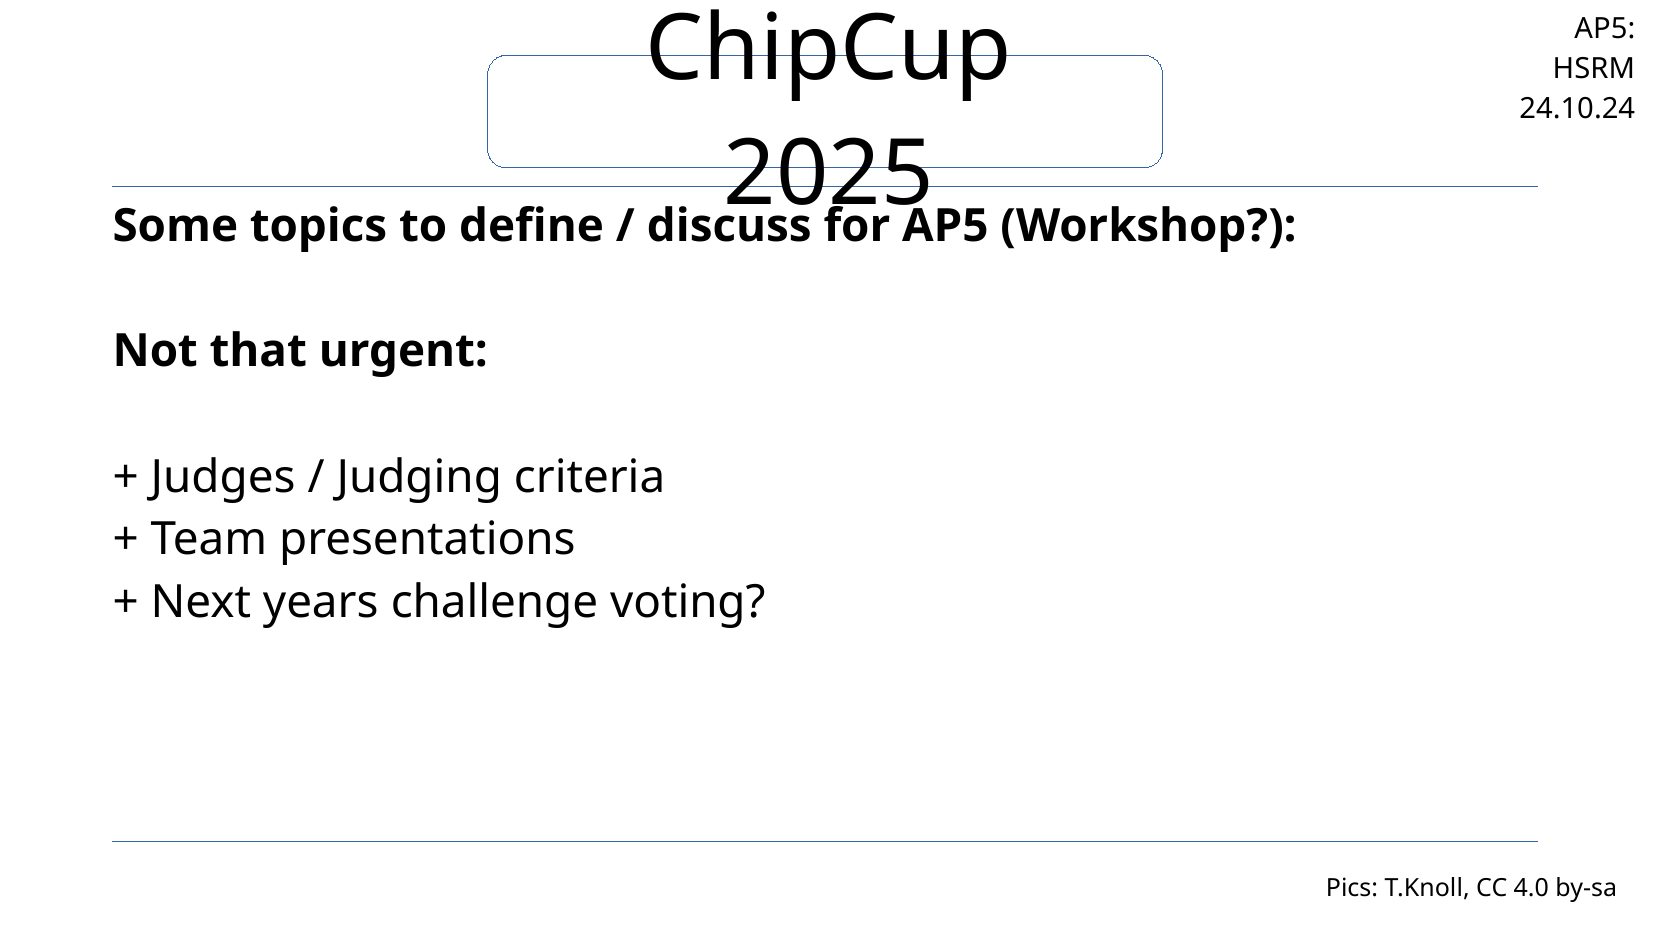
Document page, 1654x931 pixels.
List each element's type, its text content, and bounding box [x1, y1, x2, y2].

title ChipCup 2025 [532, 55, 1126, 159]
subtitle Some topics to define / discuss for AP5 (Workshop?): Not that urgent: + Judges / Judging criteria + Team presentations + Next years challenge voting? [112, 192, 1501, 657]
text_box Pics: T.Knoll, CC 4.0 by-sa [1294, 862, 1633, 906]
text_box AP5: HSRM 24.10.24 [1500, 0, 1651, 114]
